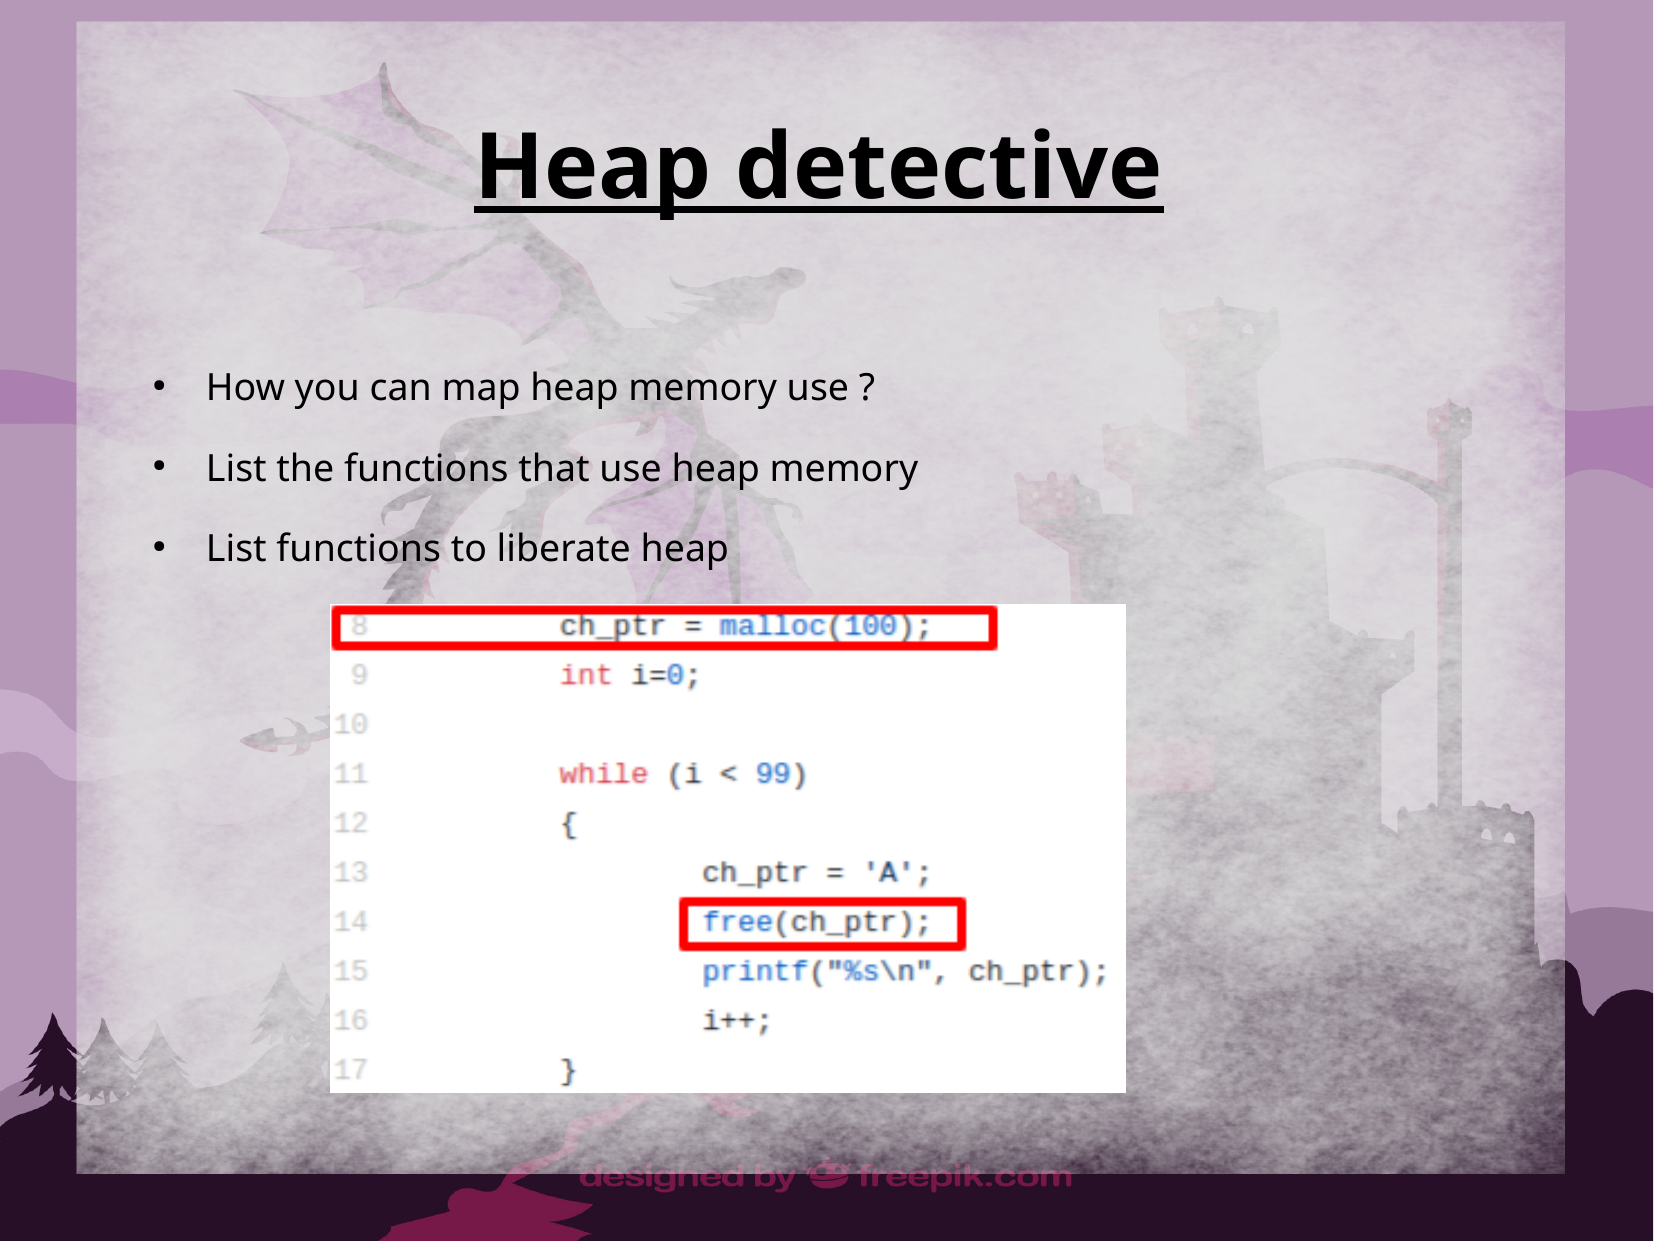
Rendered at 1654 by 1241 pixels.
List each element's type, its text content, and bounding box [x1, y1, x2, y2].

picture [0, 0, 1654, 1241]
list How you can map heap memory use ? List the functions that use heap memory List functions to liberate heap [135, 360, 1515, 1081]
title Heap detective [75, 60, 1563, 268]
